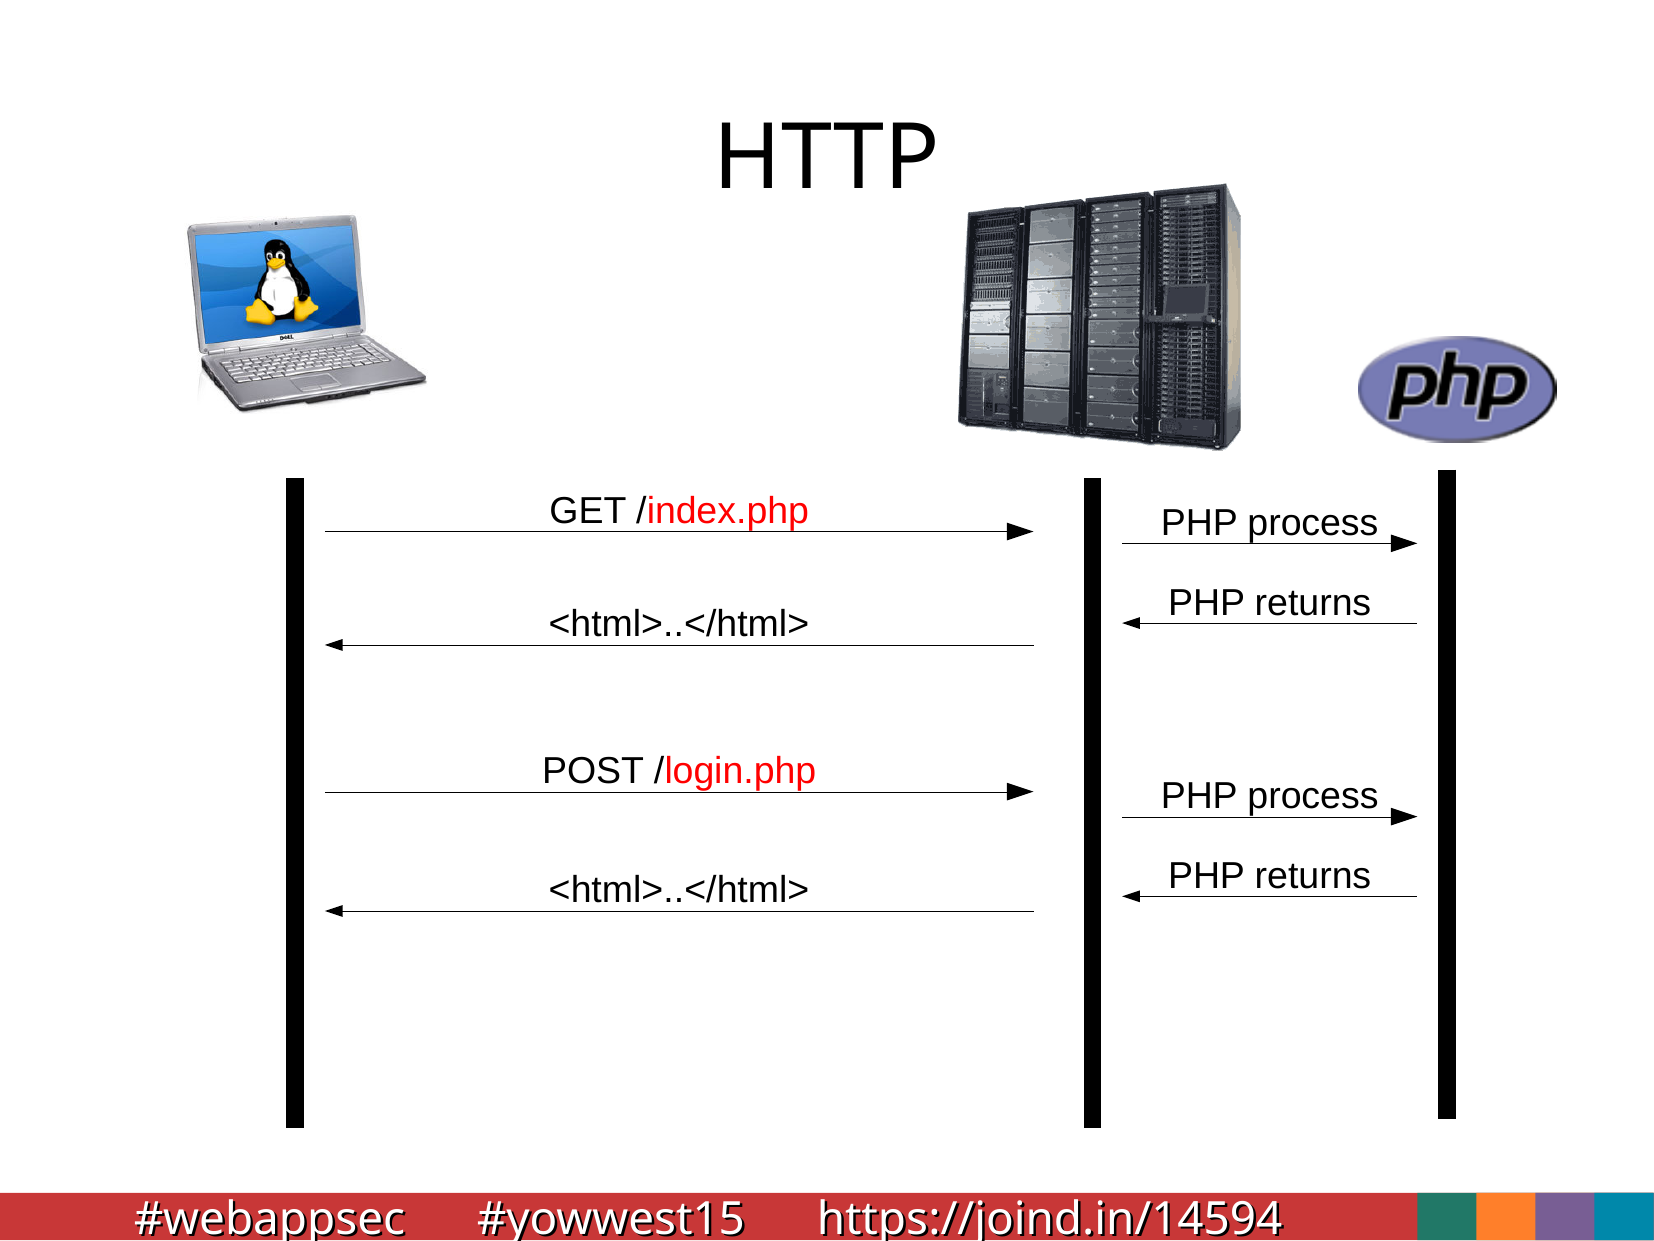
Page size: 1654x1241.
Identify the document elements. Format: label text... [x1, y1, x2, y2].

picture [177, 183, 436, 442]
picture [1358, 336, 1557, 443]
title HTTP [82, 49, 1571, 257]
picture [958, 183, 1241, 451]
